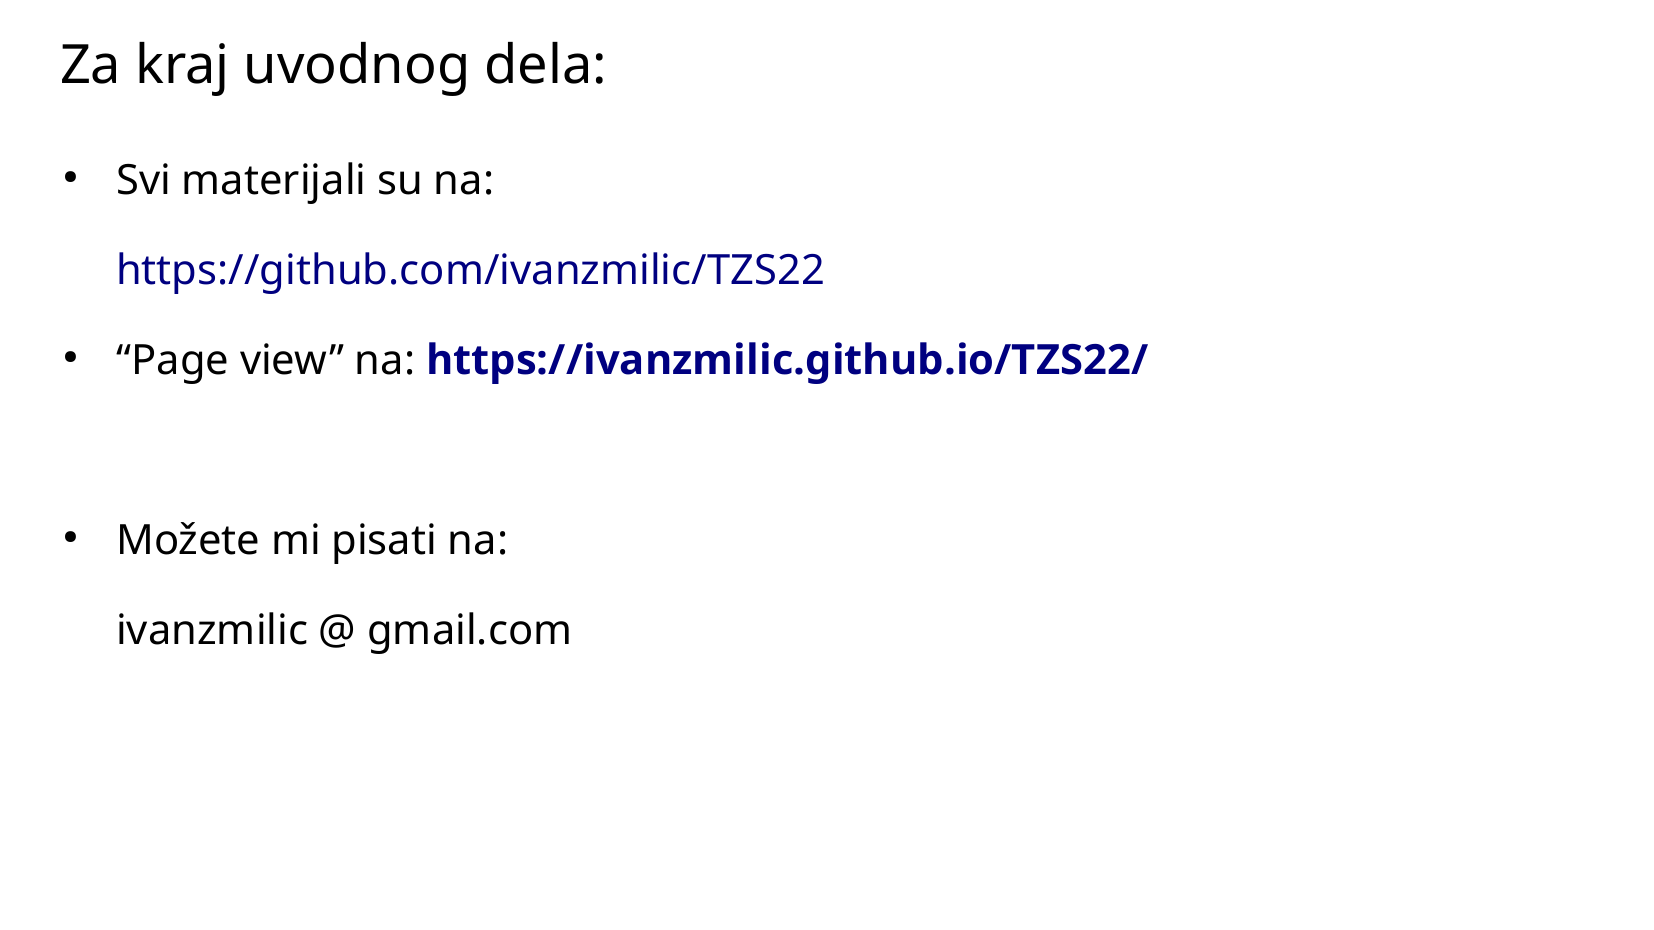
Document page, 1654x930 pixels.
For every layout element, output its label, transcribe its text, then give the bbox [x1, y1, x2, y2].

list Svi materijali su na: https://github.com/ivanzmilic/TZS22 “Page view” na: https://ivanzmilic.github.io/TZS22/ Možete mi pisati na: ivanzmilic @ gmail.com [45, 149, 1635, 880]
title Za kraj uvodnog dela: [59, 13, 1648, 113]
